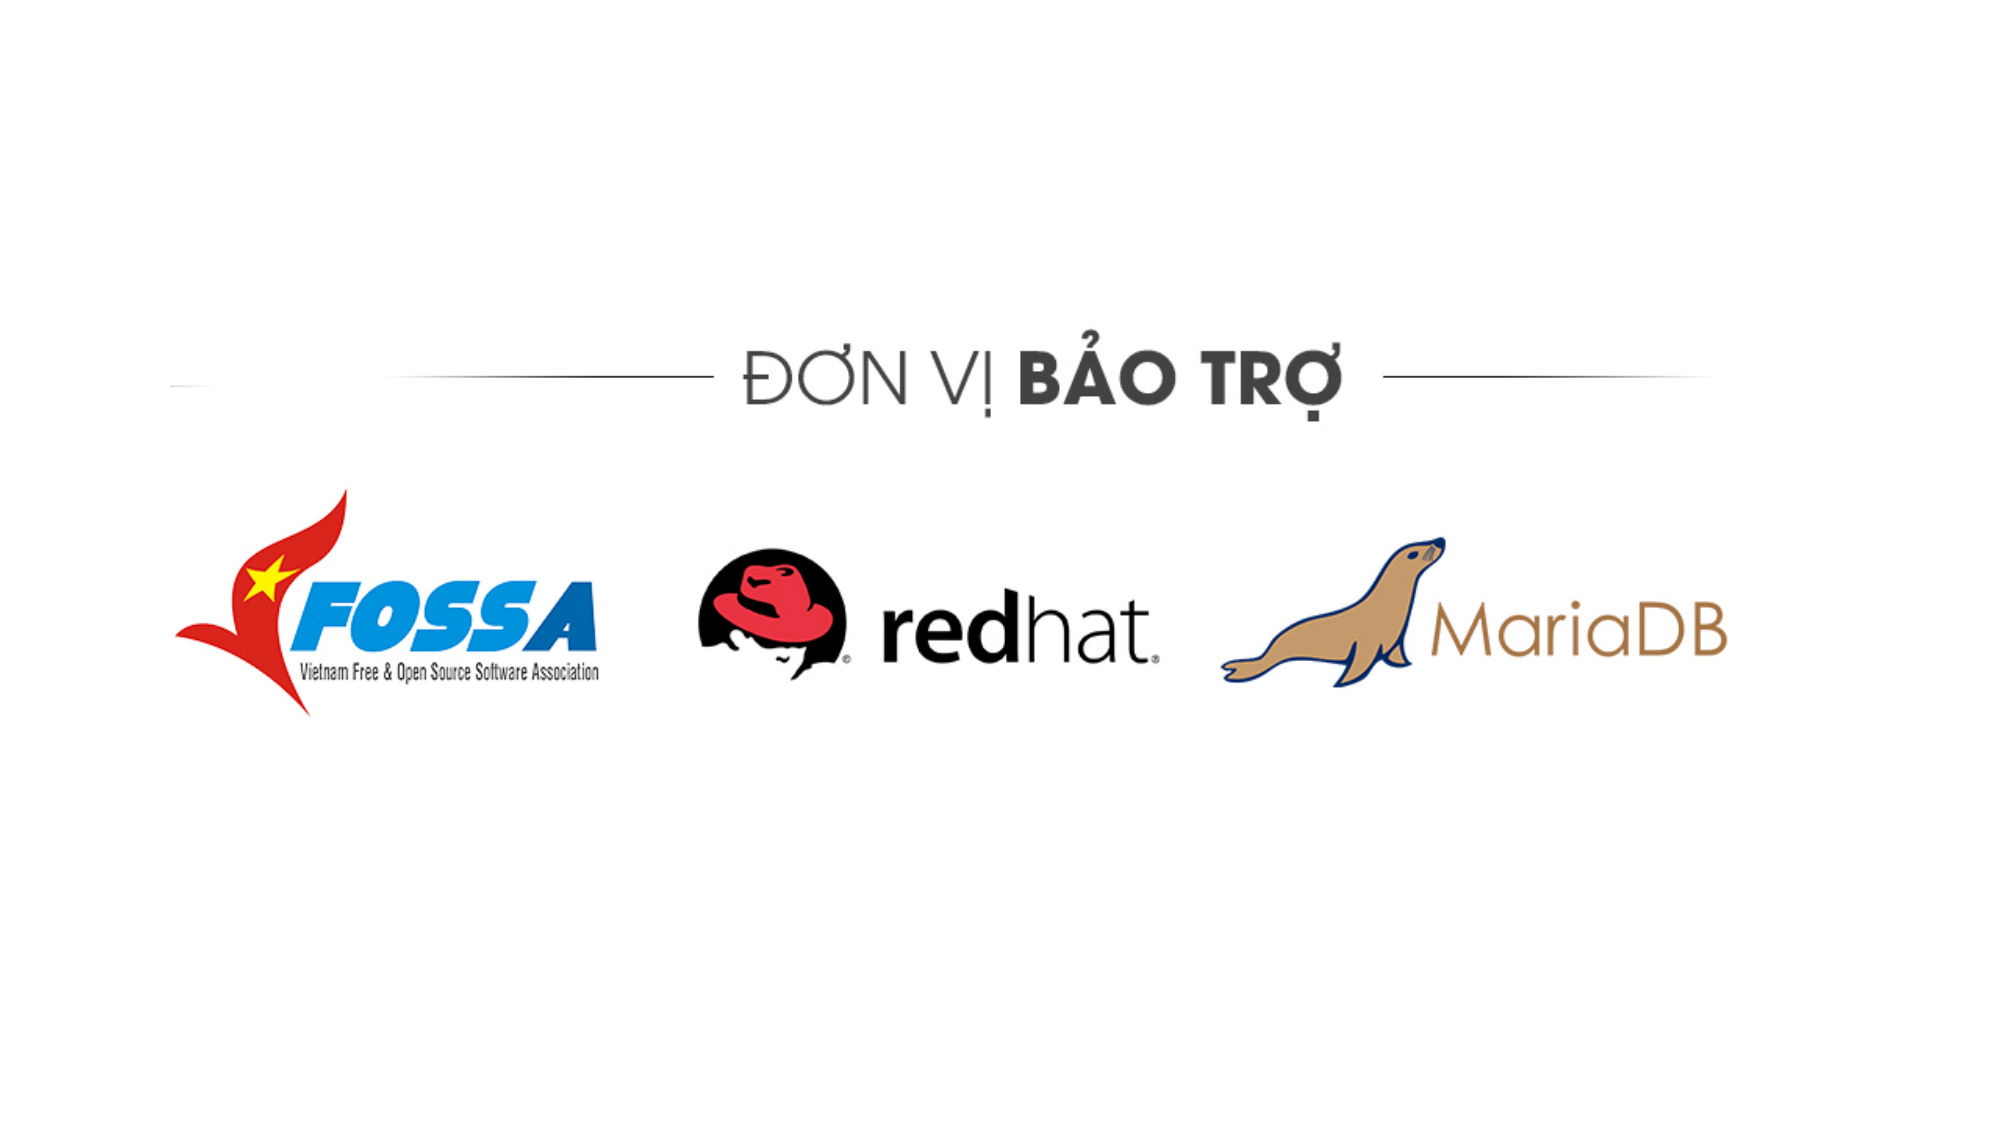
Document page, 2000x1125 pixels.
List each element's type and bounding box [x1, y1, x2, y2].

picture [170, 295, 1779, 794]
